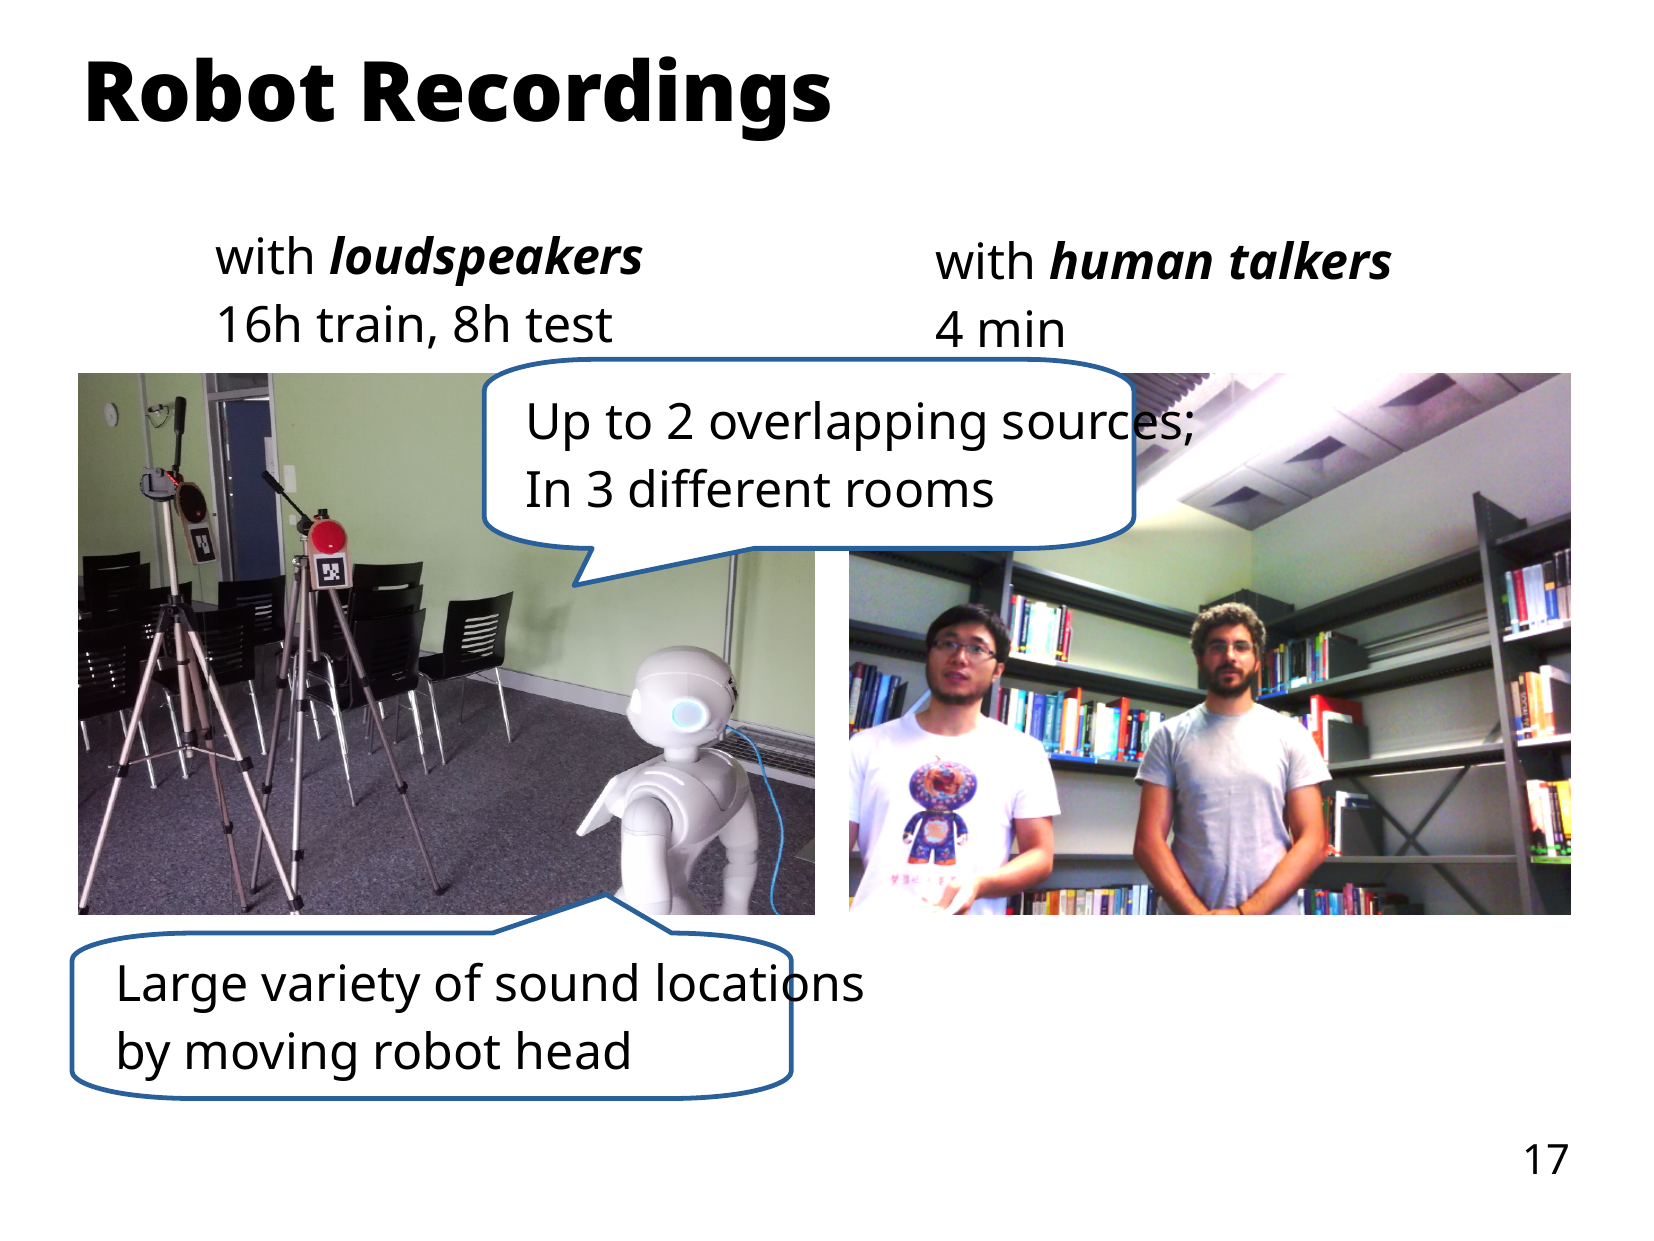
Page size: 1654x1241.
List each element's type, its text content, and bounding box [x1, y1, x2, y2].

picture [78, 373, 815, 915]
text_box Large variety of sound locations by moving robot head [71, 894, 792, 1099]
title Robot Recordings [82, 37, 1571, 143]
text_box with loudspeakers 16h train, 8h test [200, 213, 797, 355]
picture [849, 373, 1571, 915]
text_box with human talkers 4 min [920, 218, 1560, 360]
text_box Up to 2 overlapping sources; In 3 different rooms [484, 359, 1134, 586]
picture [1138, 415, 1152, 423]
